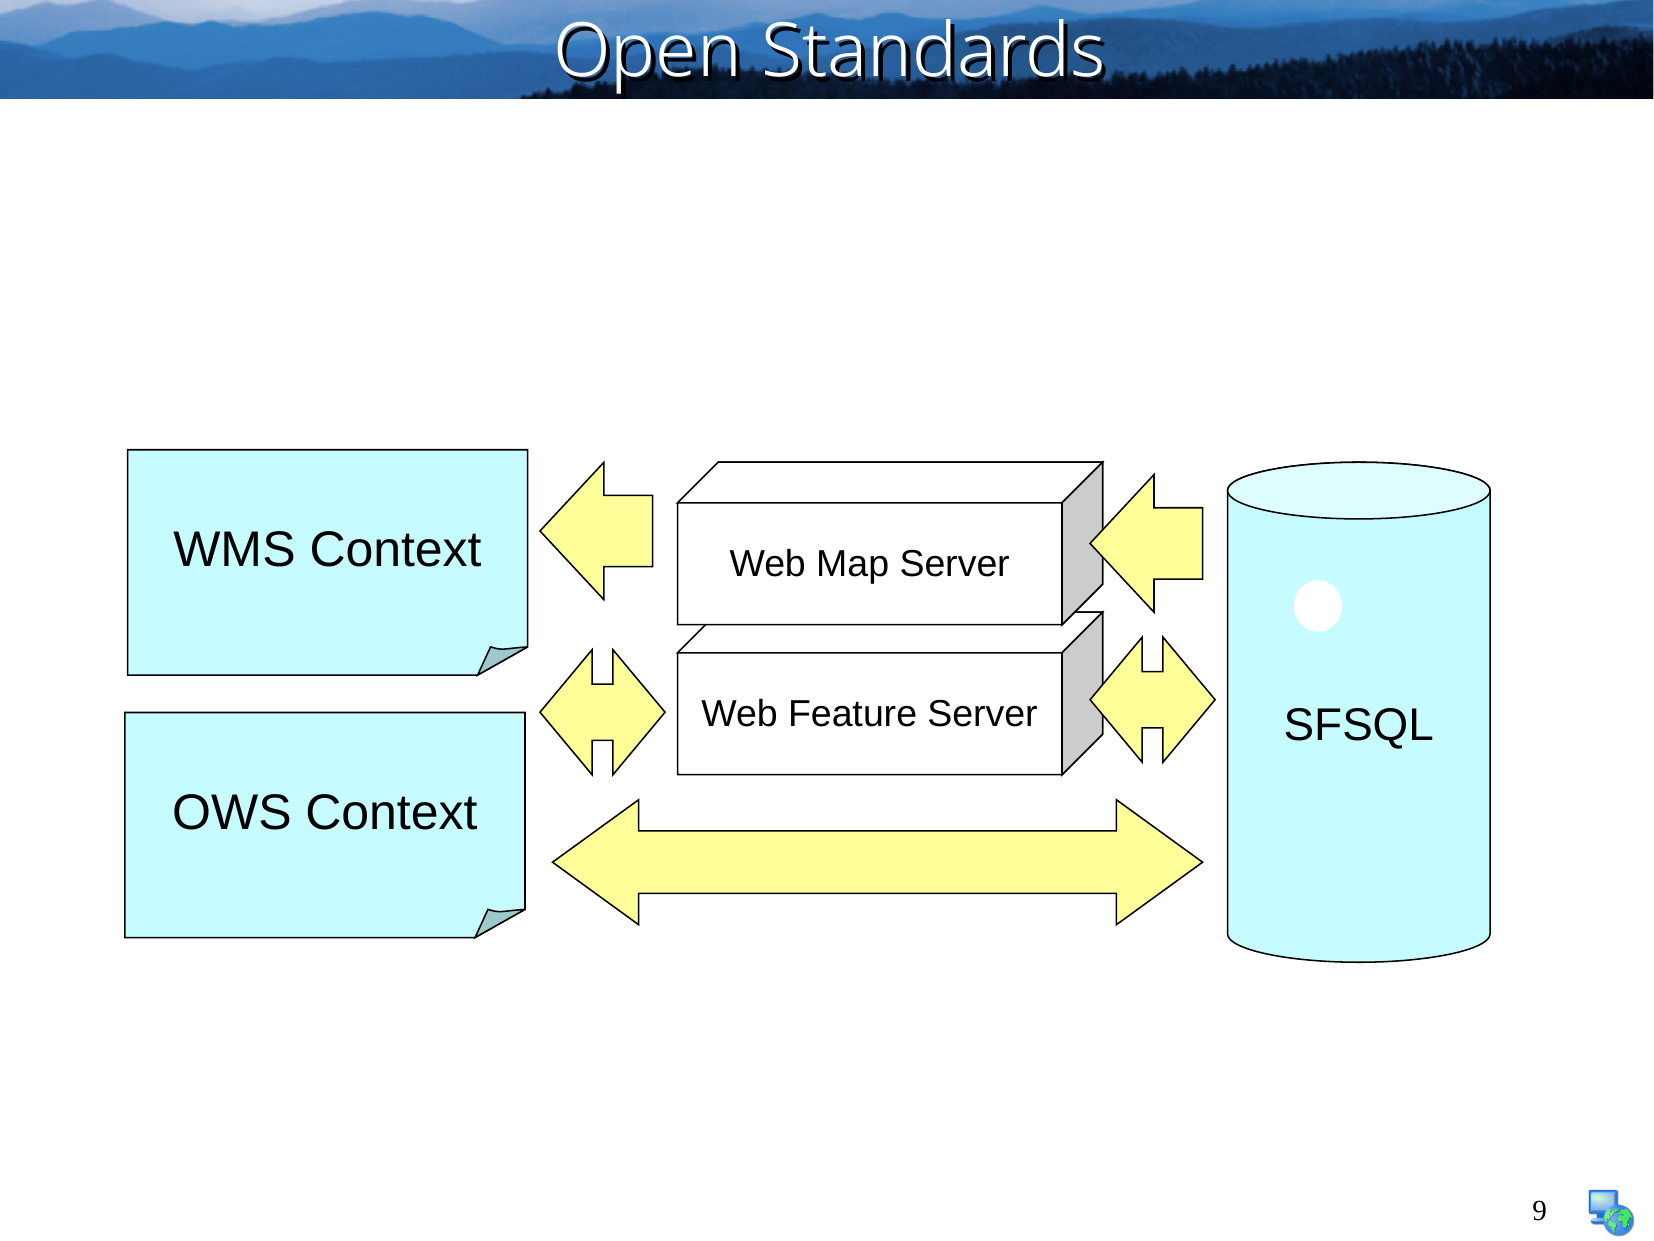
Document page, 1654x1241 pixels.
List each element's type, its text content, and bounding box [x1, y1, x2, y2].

text_box OWS Context [124, 712, 526, 938]
text_box WMS Context [127, 449, 528, 676]
title Open Standards [49, 0, 1611, 96]
text_box [552, 799, 1203, 925]
text_box SFSQL [1262, 691, 1456, 758]
text_box [540, 649, 666, 775]
text_box [1227, 491, 1491, 963]
text_box [1090, 474, 1203, 613]
text_box [1090, 637, 1216, 763]
text_box Web Feature Server [677, 653, 1061, 775]
picture [1588, 1189, 1635, 1238]
text_box [540, 462, 653, 600]
picture [626, 0, 1654, 99]
picture [0, 0, 622, 99]
text_box Web Map Server [677, 503, 1061, 625]
